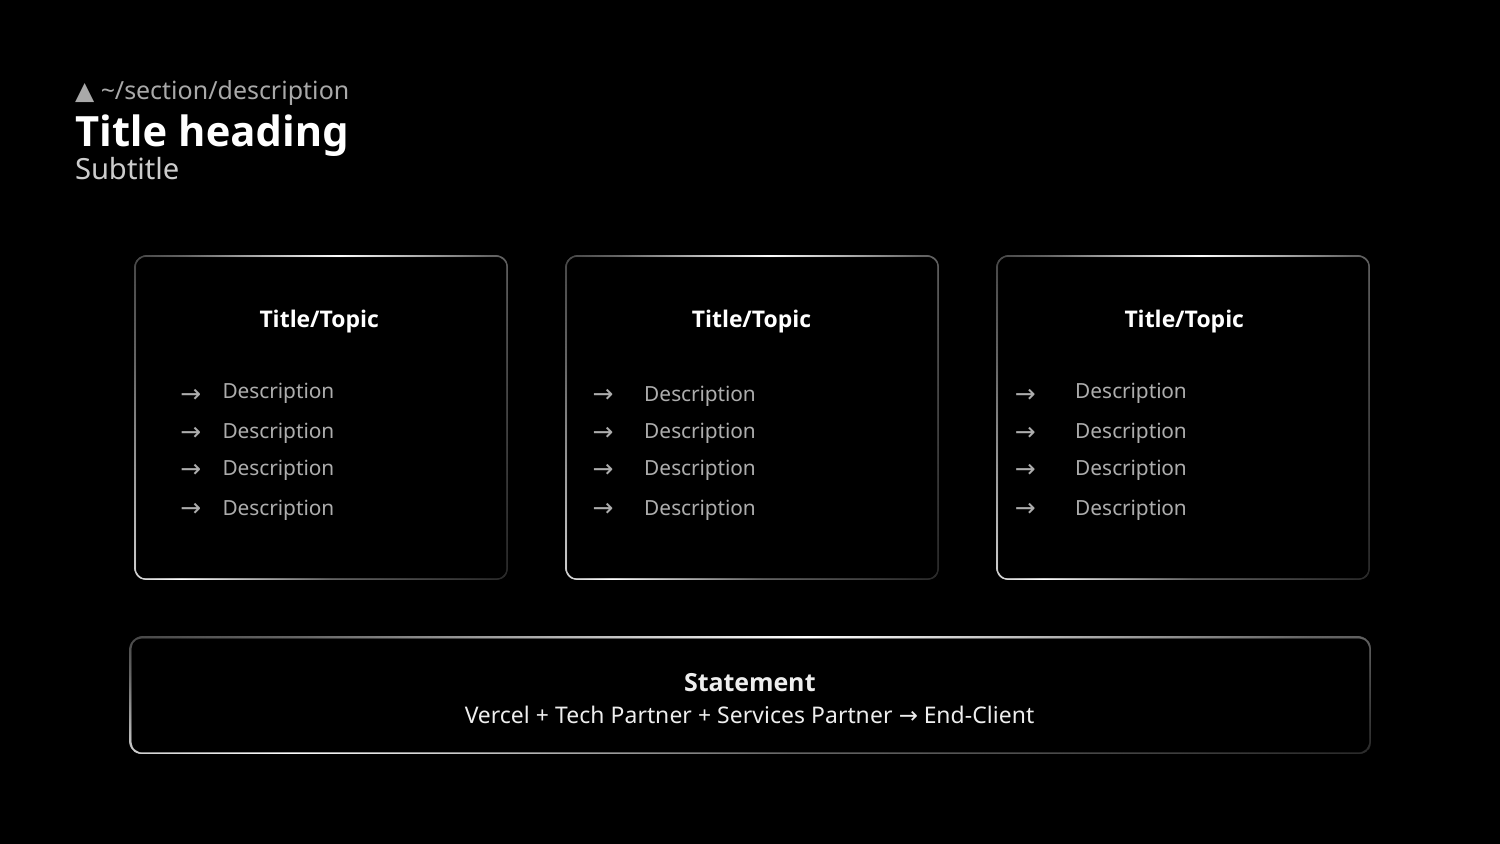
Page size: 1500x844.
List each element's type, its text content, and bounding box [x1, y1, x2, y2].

text_box Title heading [74, 105, 637, 156]
picture [996, 255, 1370, 580]
text_box Description [644, 380, 861, 406]
text_box Description [222, 454, 439, 480]
text_box Subtitle [74, 156, 517, 185]
text_box → [1015, 378, 1051, 409]
text_box Title/Topic [194, 304, 444, 333]
text_box → [1015, 415, 1051, 446]
picture [134, 255, 508, 580]
text_box Description [1075, 494, 1292, 520]
text_box → [180, 491, 216, 522]
text_box Statement Vercel + Tech Partner + Services Partner → End-Client [176, 662, 1323, 729]
text_box → [180, 415, 216, 446]
text_box → [1015, 491, 1051, 522]
text_box ▲ ~/section/description [75, 75, 568, 106]
picture [129, 636, 1371, 754]
text_box Description [222, 378, 439, 404]
text_box → [180, 452, 216, 483]
text_box Title/Topic [997, 304, 1371, 333]
text_box → [592, 378, 628, 409]
text_box Description [1075, 454, 1292, 480]
text_box Description [1075, 378, 1292, 404]
text_box Description [1075, 417, 1292, 443]
text_box → [180, 378, 216, 409]
text_box → [592, 415, 628, 446]
text_box Description [644, 494, 861, 520]
text_box Description [644, 454, 861, 480]
text_box → [592, 491, 628, 522]
text_box → [1015, 452, 1051, 483]
text_box Description [222, 417, 439, 443]
text_box Description [644, 417, 861, 443]
text_box Title/Topic [620, 304, 883, 333]
text_box → [592, 452, 628, 483]
picture [565, 255, 939, 580]
text_box Description [222, 494, 439, 520]
